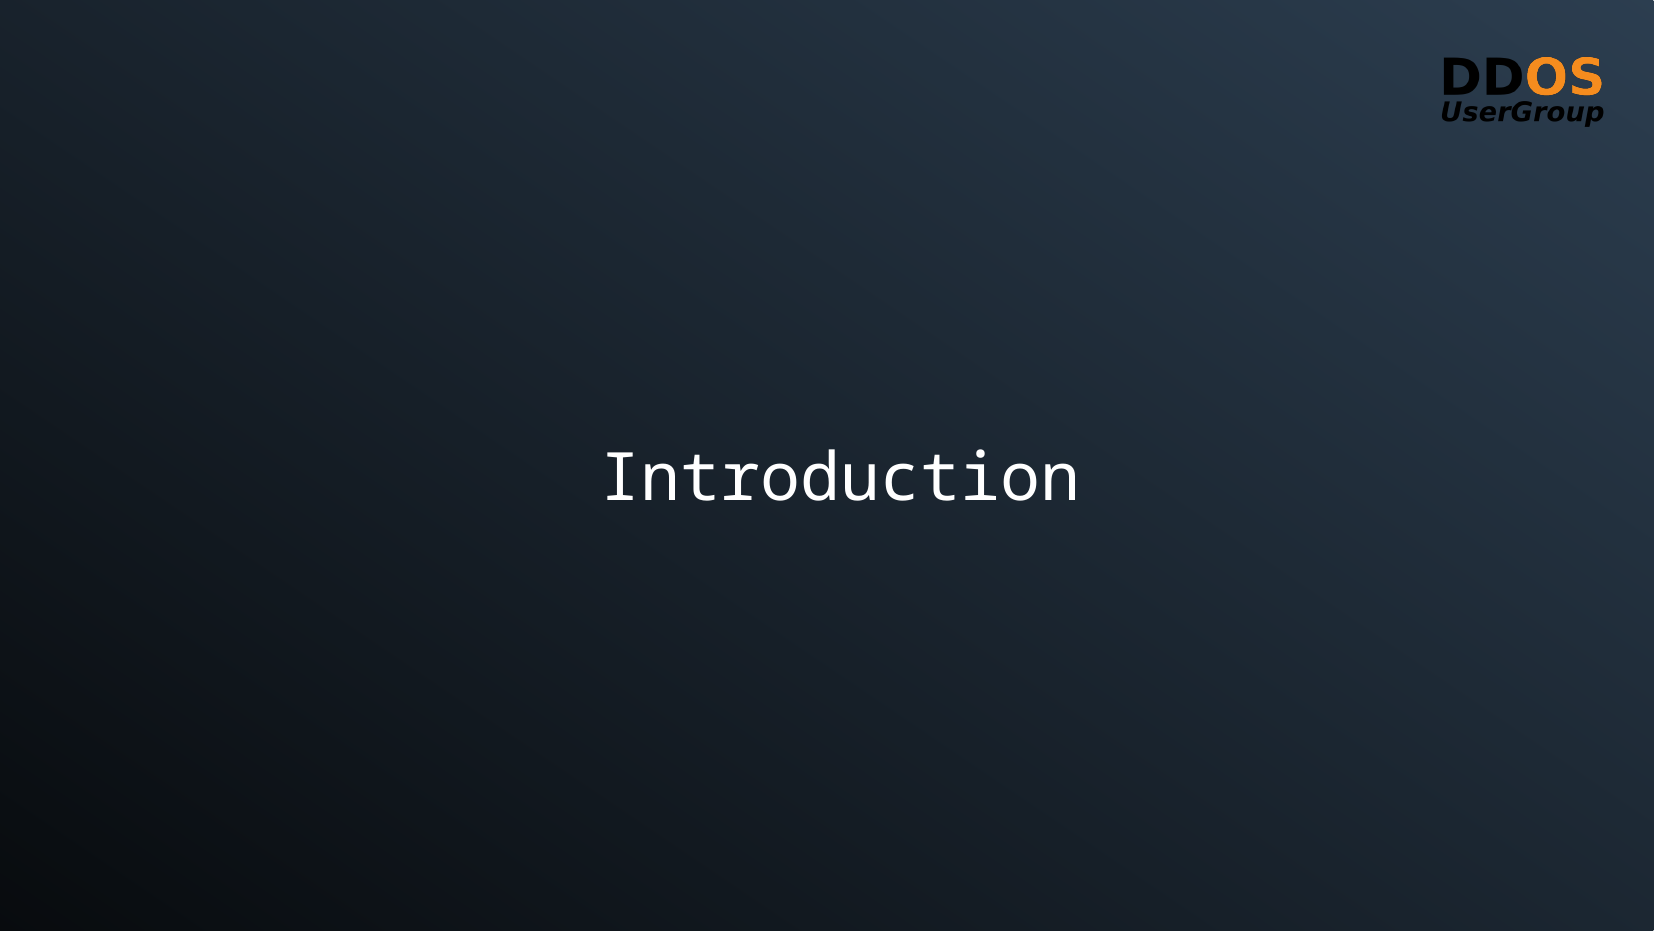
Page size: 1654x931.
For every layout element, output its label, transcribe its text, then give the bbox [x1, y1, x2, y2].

picture [1432, 37, 1613, 150]
subtitle Introduction [187, 300, 1493, 650]
